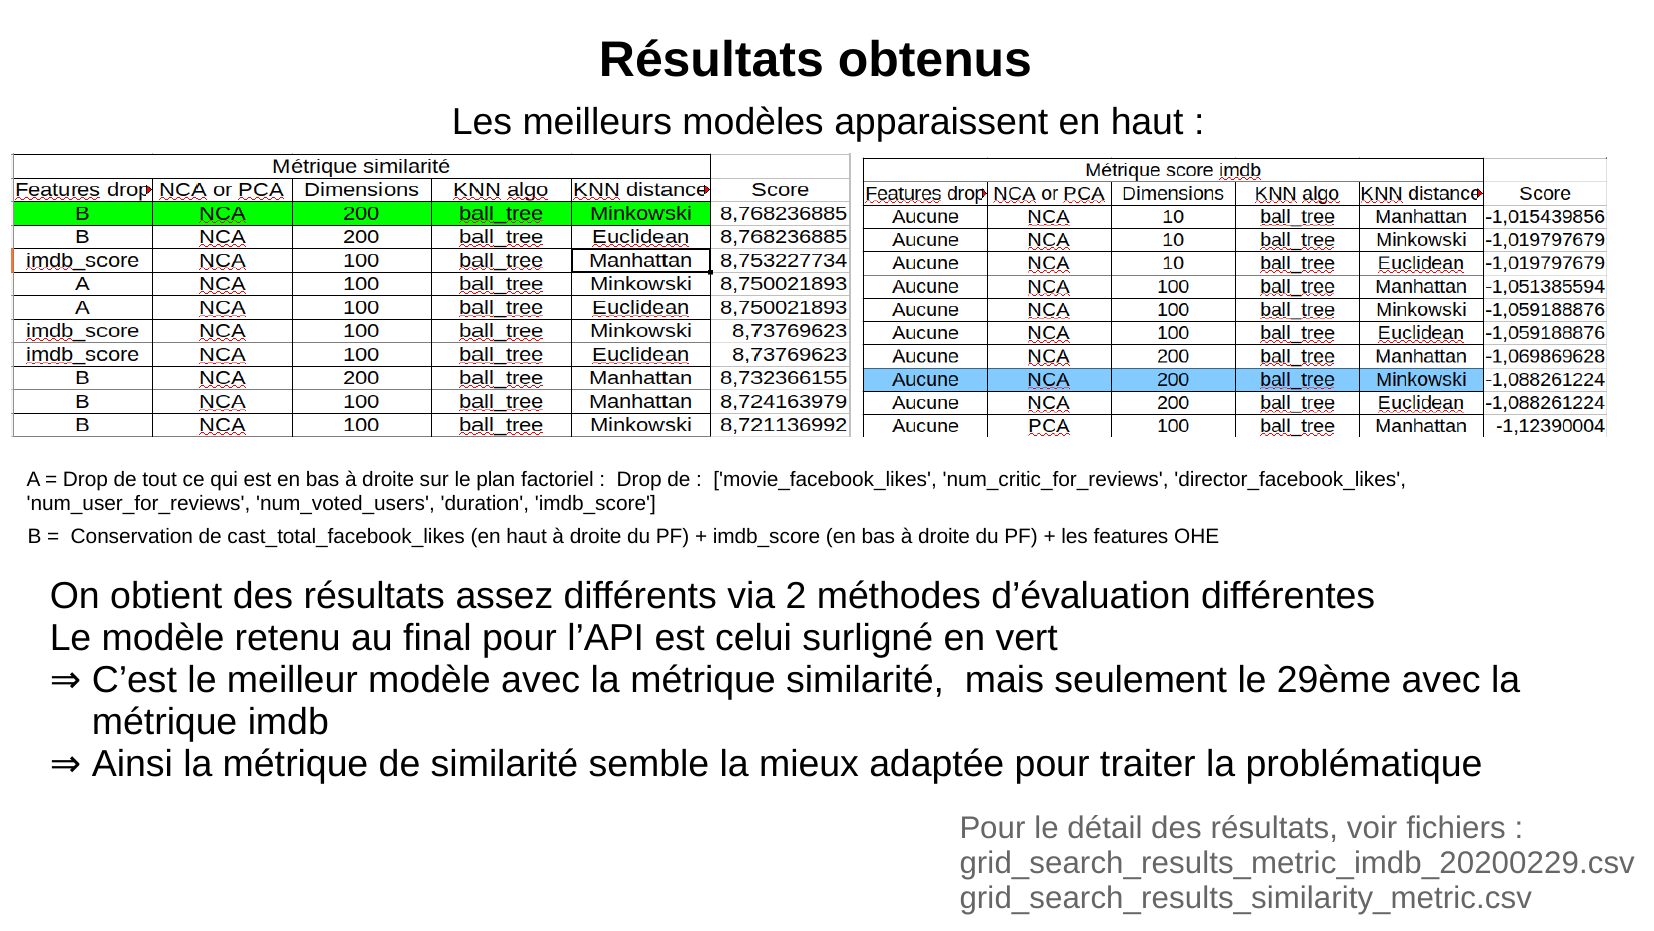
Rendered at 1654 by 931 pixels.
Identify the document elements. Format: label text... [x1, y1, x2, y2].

picture [11, 153, 851, 438]
text_box A = Drop de tout ce qui est en bas à droite sur le plan factoriel : Drop de : ['movie_facebook_likes', 'num_critic_for_reviews', 'director_facebook_likes', 'num_user_for_reviews', 'num_voted_users', 'duration', 'imdb_score'] [11, 460, 1642, 522]
text_box Résultats obtenus [213, 23, 1418, 150]
text_box B = Conservation de cast_total_facebook_likes (en haut à droite du PF) + imdb_score (en bas à droite du PF) + les features OHE [12, 516, 1235, 556]
picture [862, 157, 1607, 438]
text_box On obtient des résultats assez différents via 2 méthodes d’évaluation différentes Le modèle retenu au final pour l’API est celui surligné en vert ⇒ C’est le meilleur modèle avec la métrique similarité, mais seulement le 29ème avec la métrique imdb ⇒ Ainsi la métrique de similarité semble la mieux adaptée pour traiter la problématique [35, 566, 1536, 931]
text_box Pour le détail des résultats, voir fichiers : grid_search_results_metric_imdb_20200229.csv grid_search_results_similarity_metric.csv [944, 803, 1654, 923]
text_box Les meilleurs modèles apparaissent en haut : [437, 93, 1220, 150]
